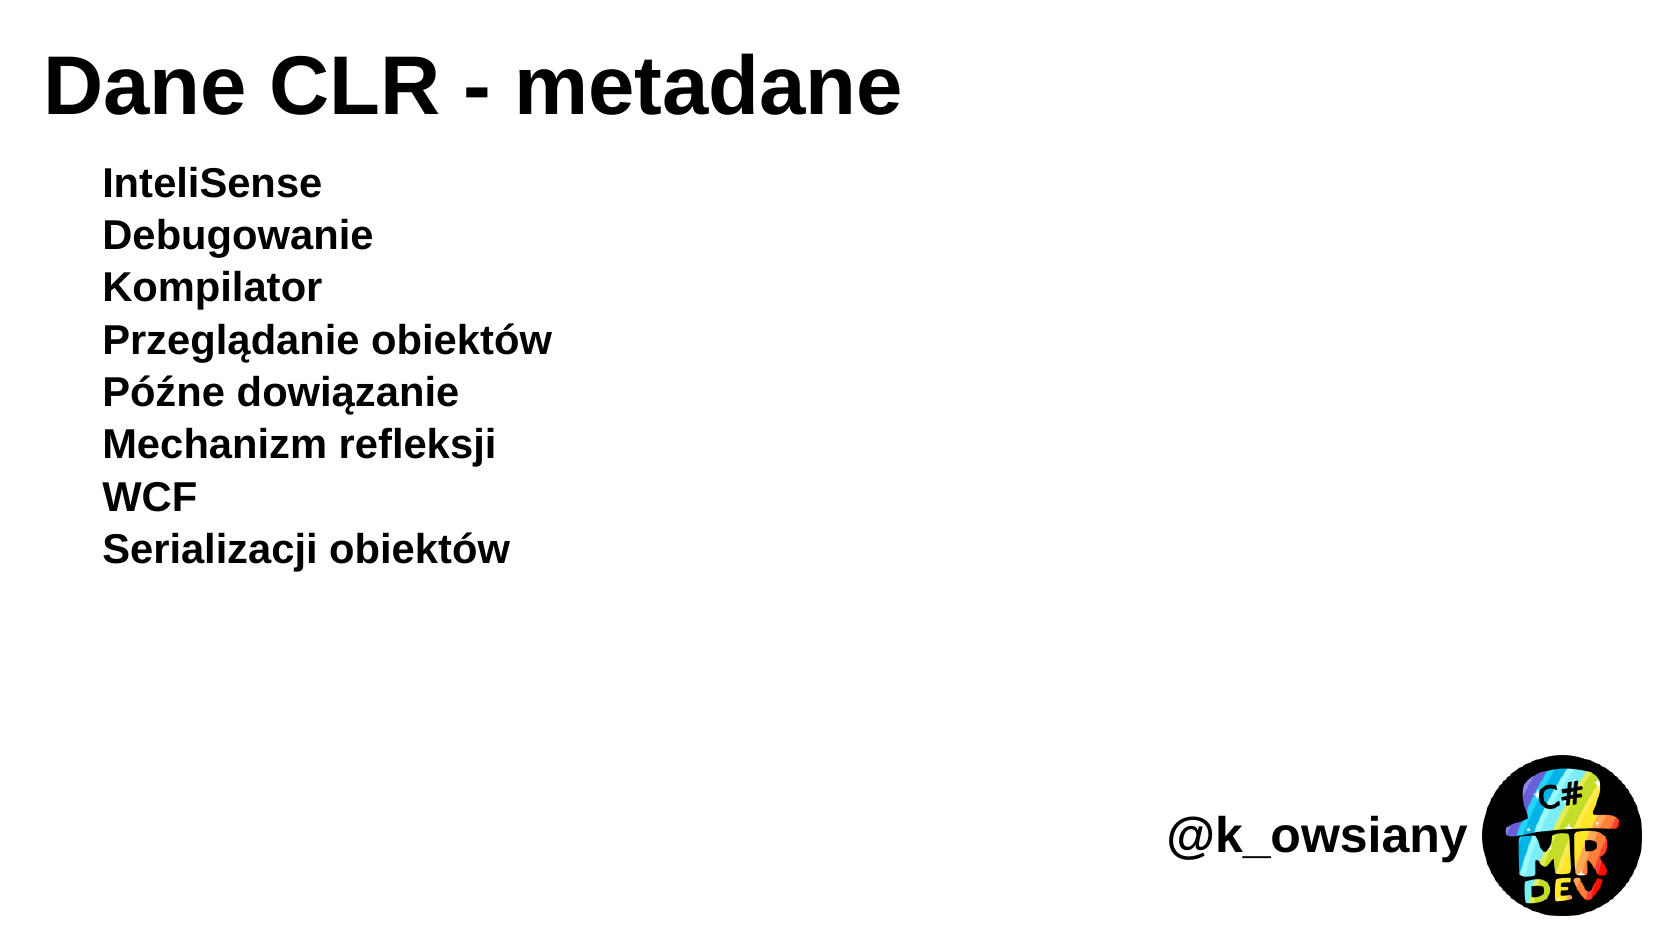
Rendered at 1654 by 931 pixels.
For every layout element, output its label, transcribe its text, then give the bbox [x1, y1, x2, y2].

picture [1482, 755, 1642, 916]
text_box Dane CLR - metadane [28, 31, 1494, 140]
text_box InteliSense Debugowanie Kompilator Przeglądanie obiektów Późne dowiązanie Mechanizm refleksji WCF Serializacji obiektów [87, 151, 1032, 627]
